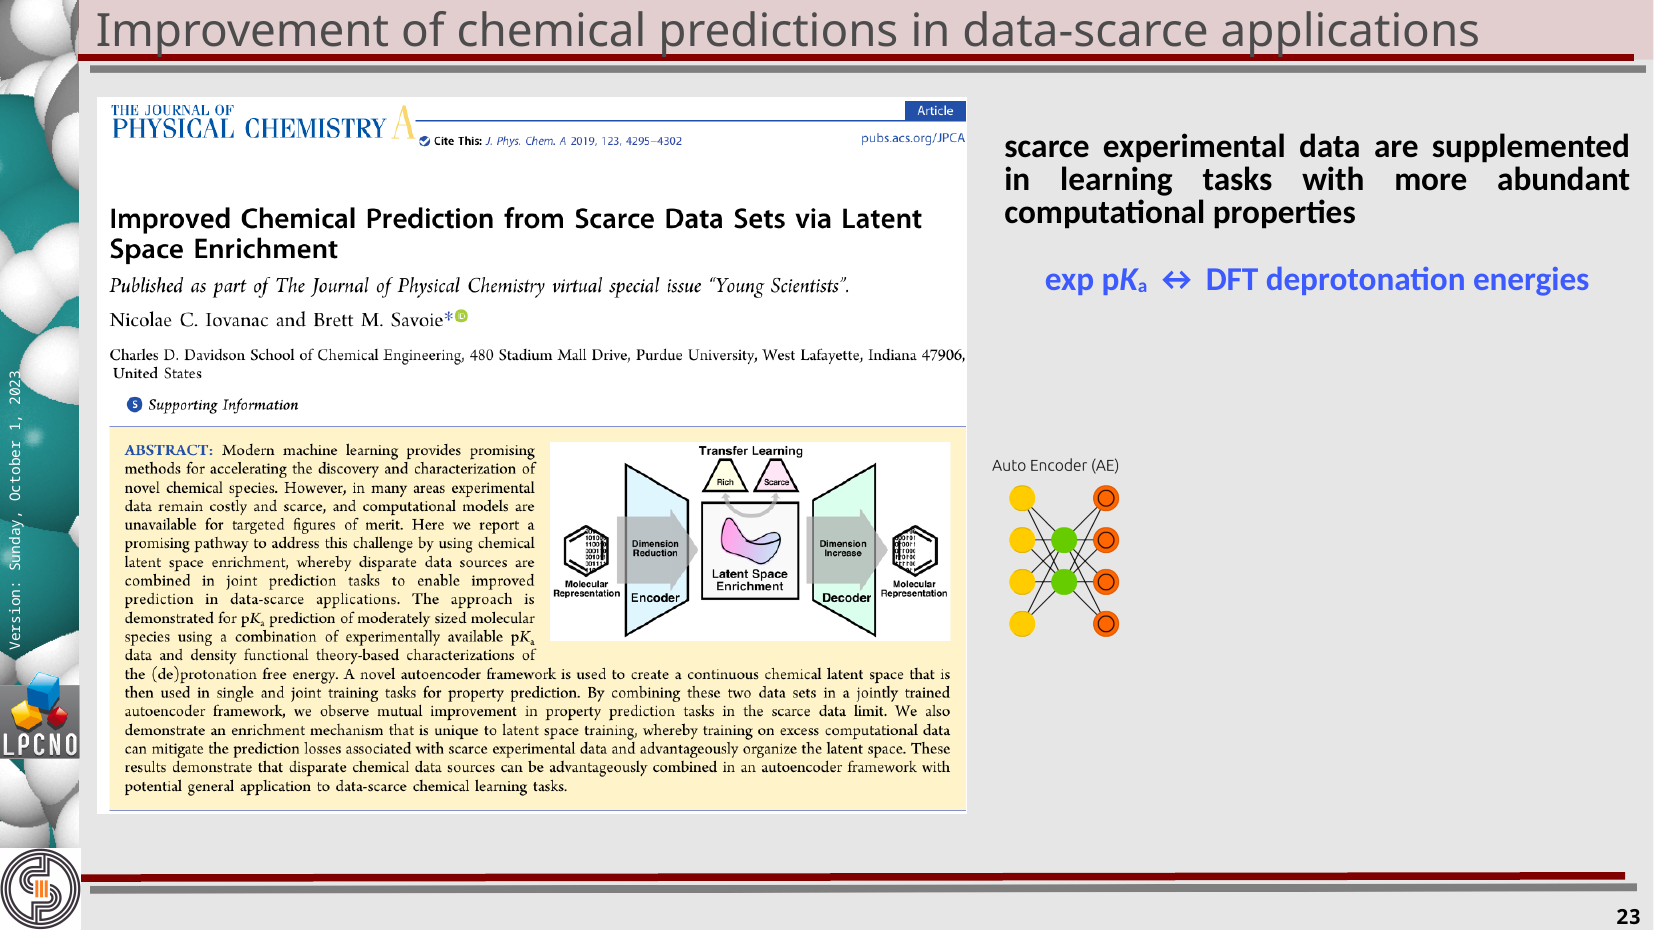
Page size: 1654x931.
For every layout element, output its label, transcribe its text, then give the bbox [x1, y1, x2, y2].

text_box scarce experimental data are supplemented in learning tasks with more abundant computational properties exp pKa ↔ DFT deprotonation energies [989, 124, 1646, 306]
title Improvement of chemical predictions in data-scarce applications [78, 0, 1654, 58]
picture [97, 97, 967, 814]
picture [0, 0, 81, 930]
picture [984, 449, 1136, 646]
